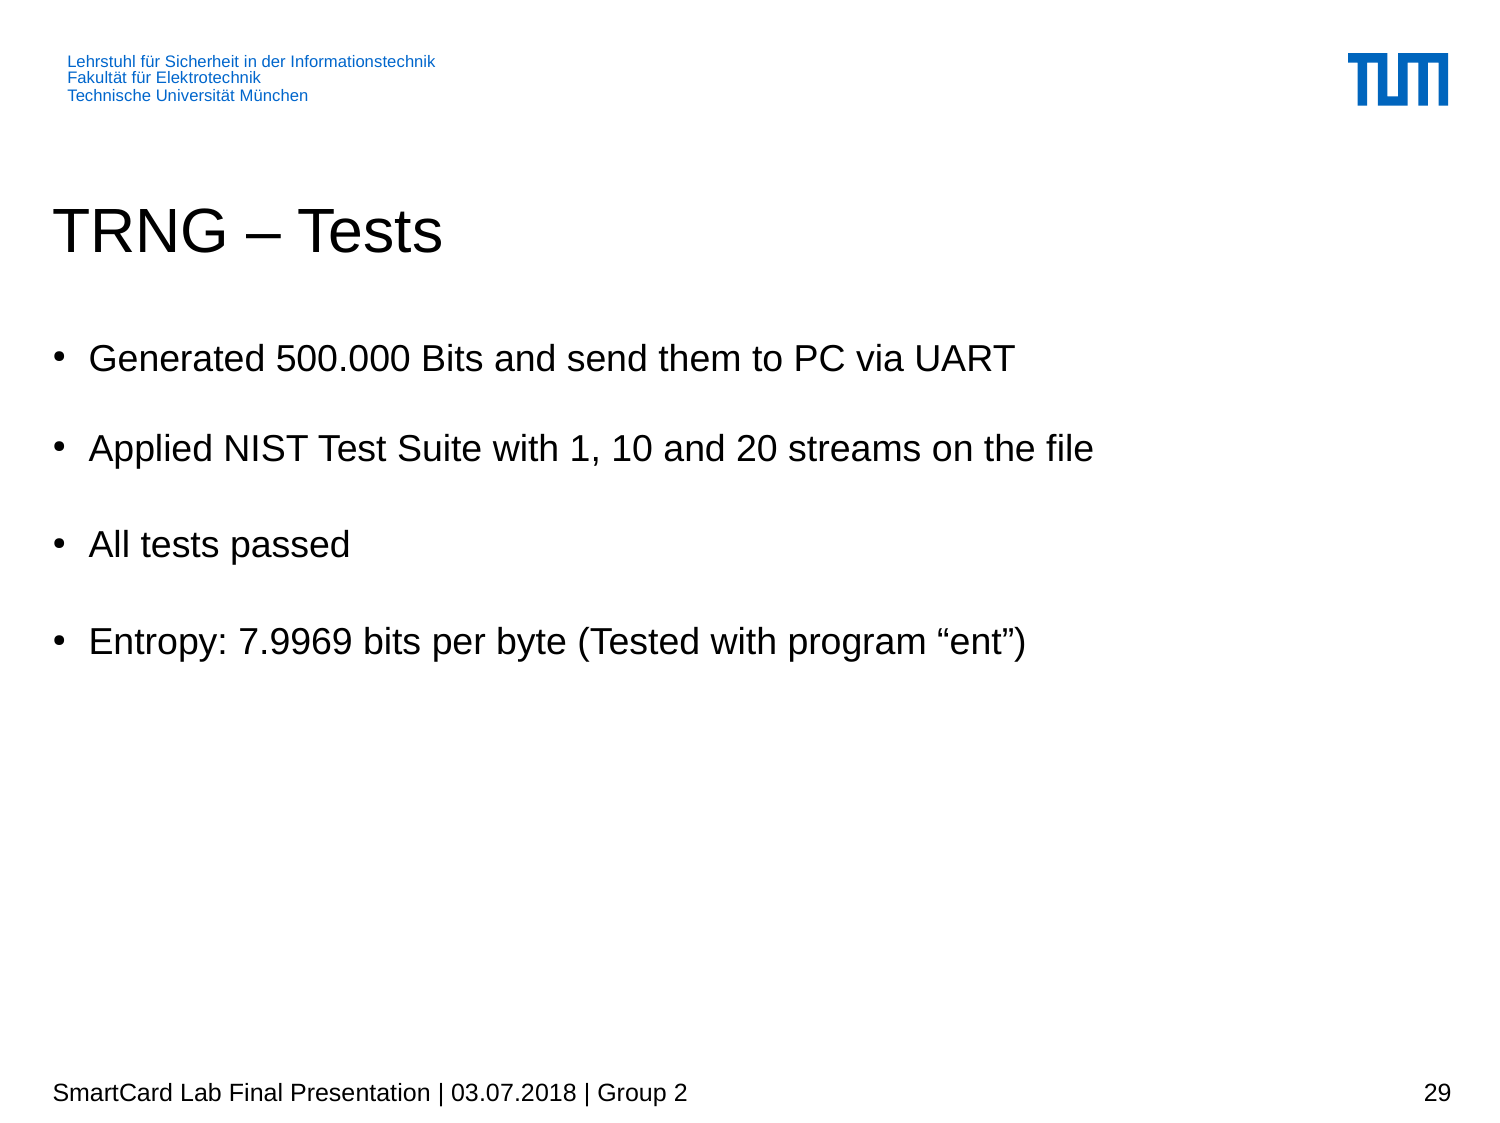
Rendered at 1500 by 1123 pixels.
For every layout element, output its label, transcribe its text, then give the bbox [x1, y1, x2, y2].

title TRNG – Tests [52, 195, 1453, 266]
list Generated 500.000 Bits and send them to PC via UART Applied NIST Test Suite with 1, 10 and 20 streams on the file All tests passed Entropy: 7.9969 bits per byte (Tested with program “ent”) [52, 330, 1453, 705]
